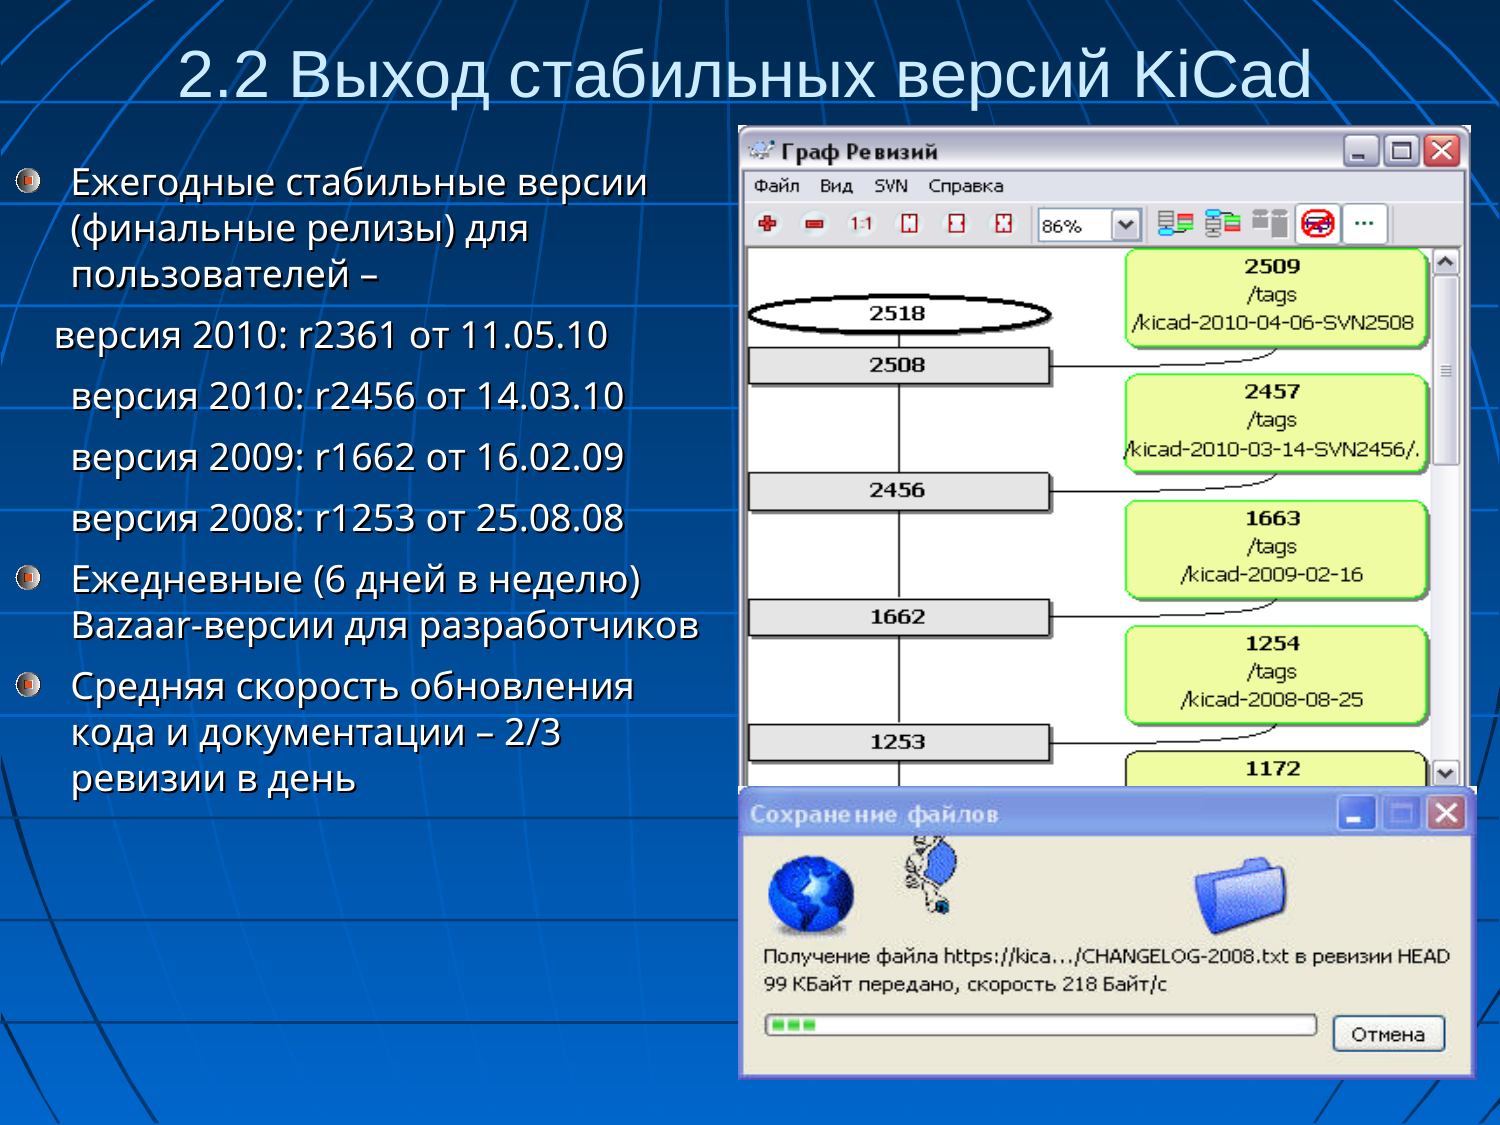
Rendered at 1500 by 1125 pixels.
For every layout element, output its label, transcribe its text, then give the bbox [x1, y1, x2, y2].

picture [14, 563, 42, 591]
picture [14, 166, 42, 194]
picture [14, 670, 42, 698]
text_box 2.2 Выход стабильных версий KiCad [83, 11, 1409, 124]
picture [738, 125, 1477, 1080]
text_box Ежегодные стабильные версии (финальные релизы) для пользователей – версия 2010: r2361 от 11.05.10 версия 2010: r2456 от 14.03.10 версия 2009: r1662 от 16.02.09 версия 2008: r1253 от 25.08.08 Ежедневные (6 дней в неделю) Bazaar-версии для разработчиков Средняя скорость обновления кода и документации – 2/3 ревизии в день [0, 148, 727, 1059]
